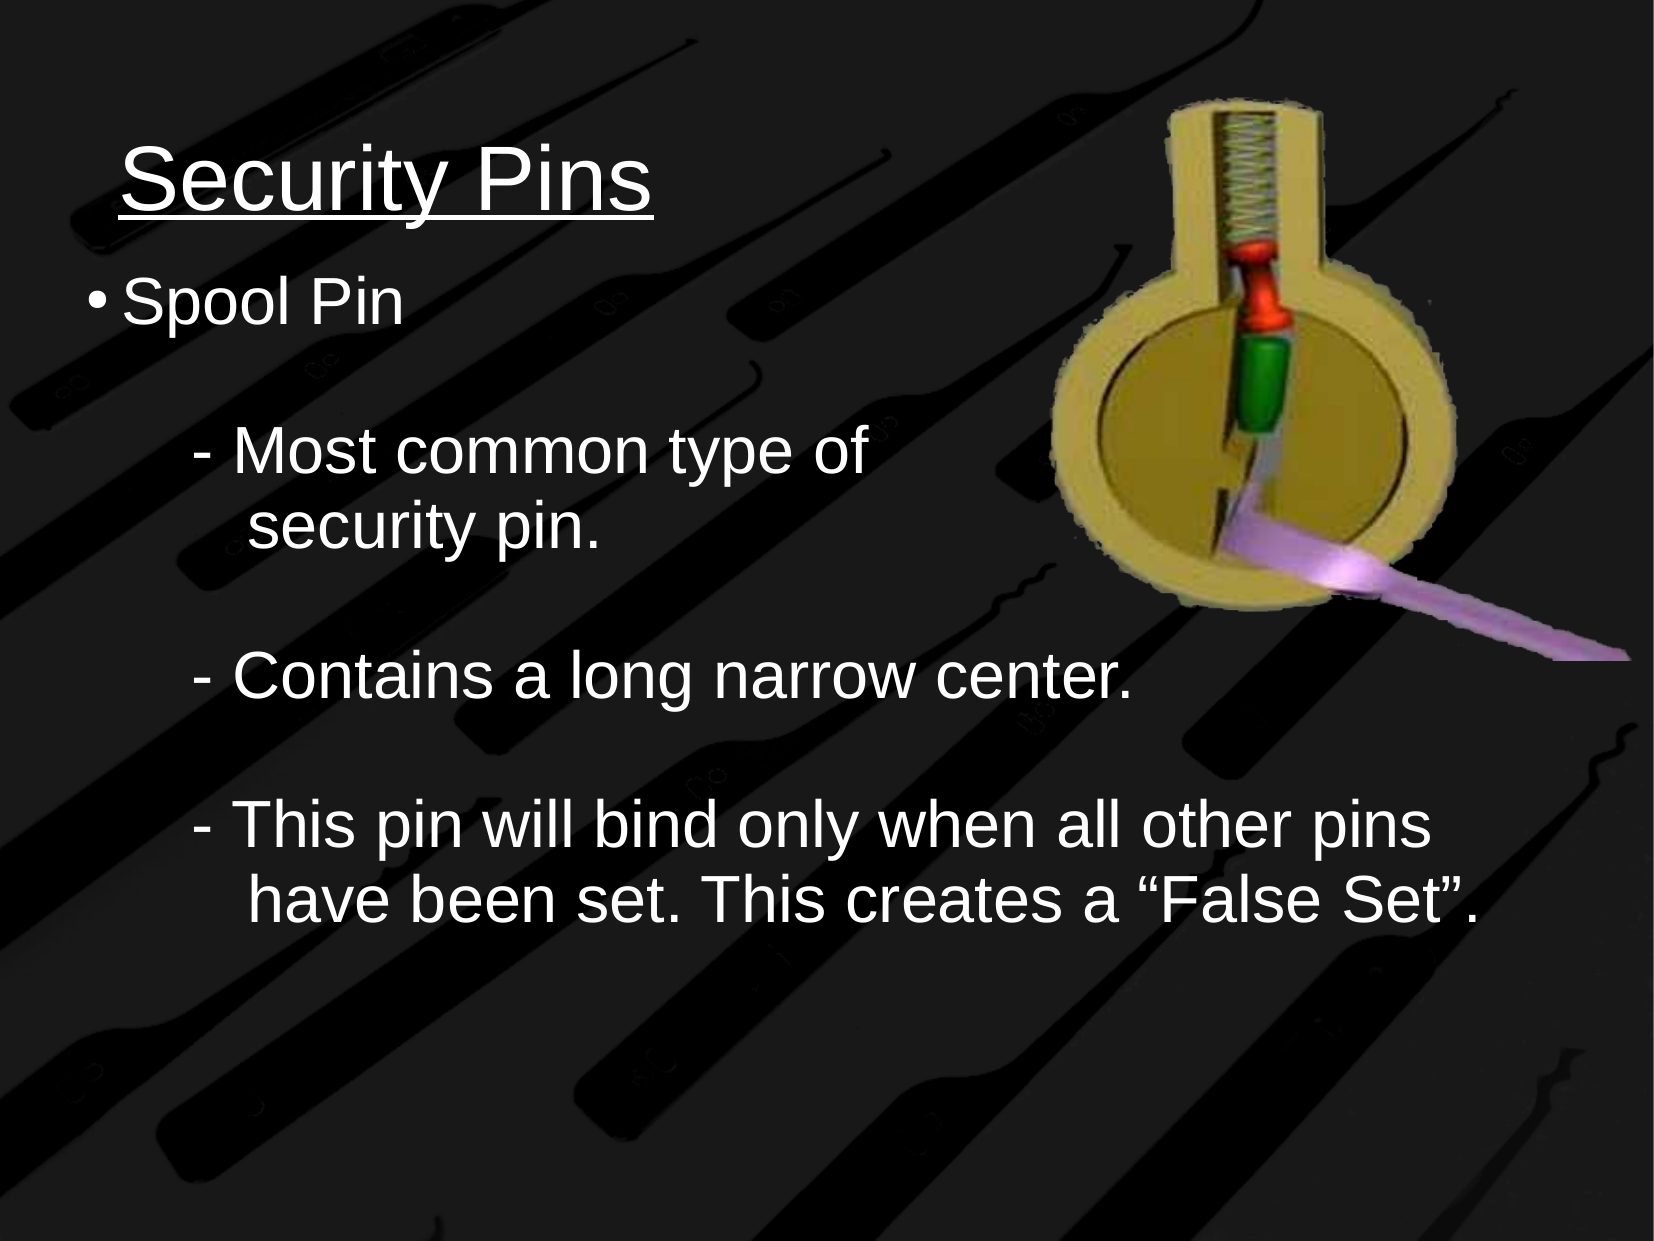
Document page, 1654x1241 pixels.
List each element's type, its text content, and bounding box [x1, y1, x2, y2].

picture [0, 0, 1654, 1241]
text_box Spool Pin - Most common type of security pin. - Contains a long narrow center. - This pin will bind only when all other pins have been set. This creates a “False Set”. [70, 256, 1619, 1170]
title Security Pins [82, 49, 1571, 256]
